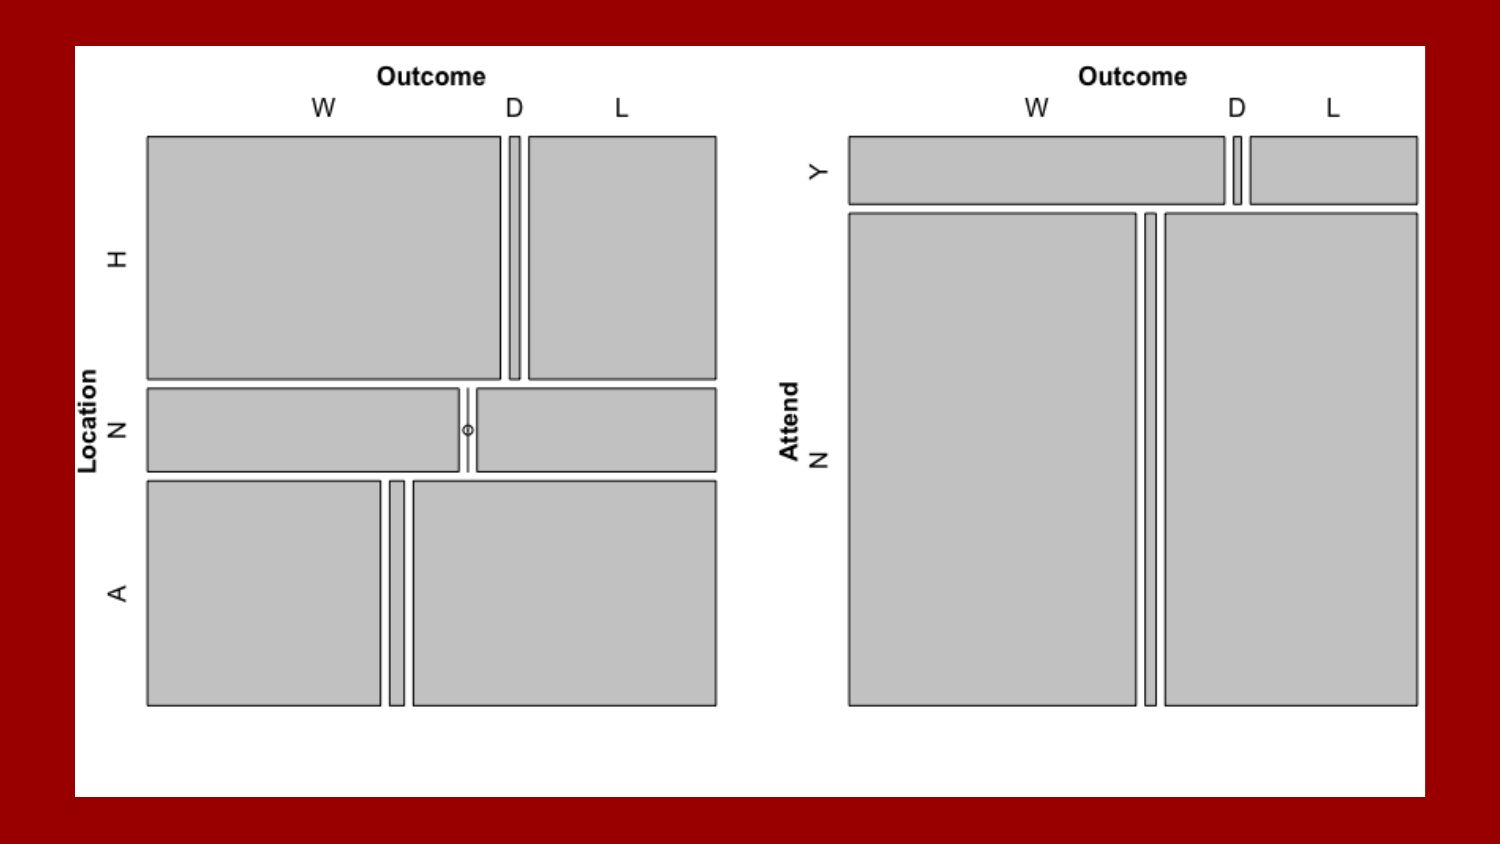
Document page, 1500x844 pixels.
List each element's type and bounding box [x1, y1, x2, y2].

picture [75, 46, 1426, 797]
